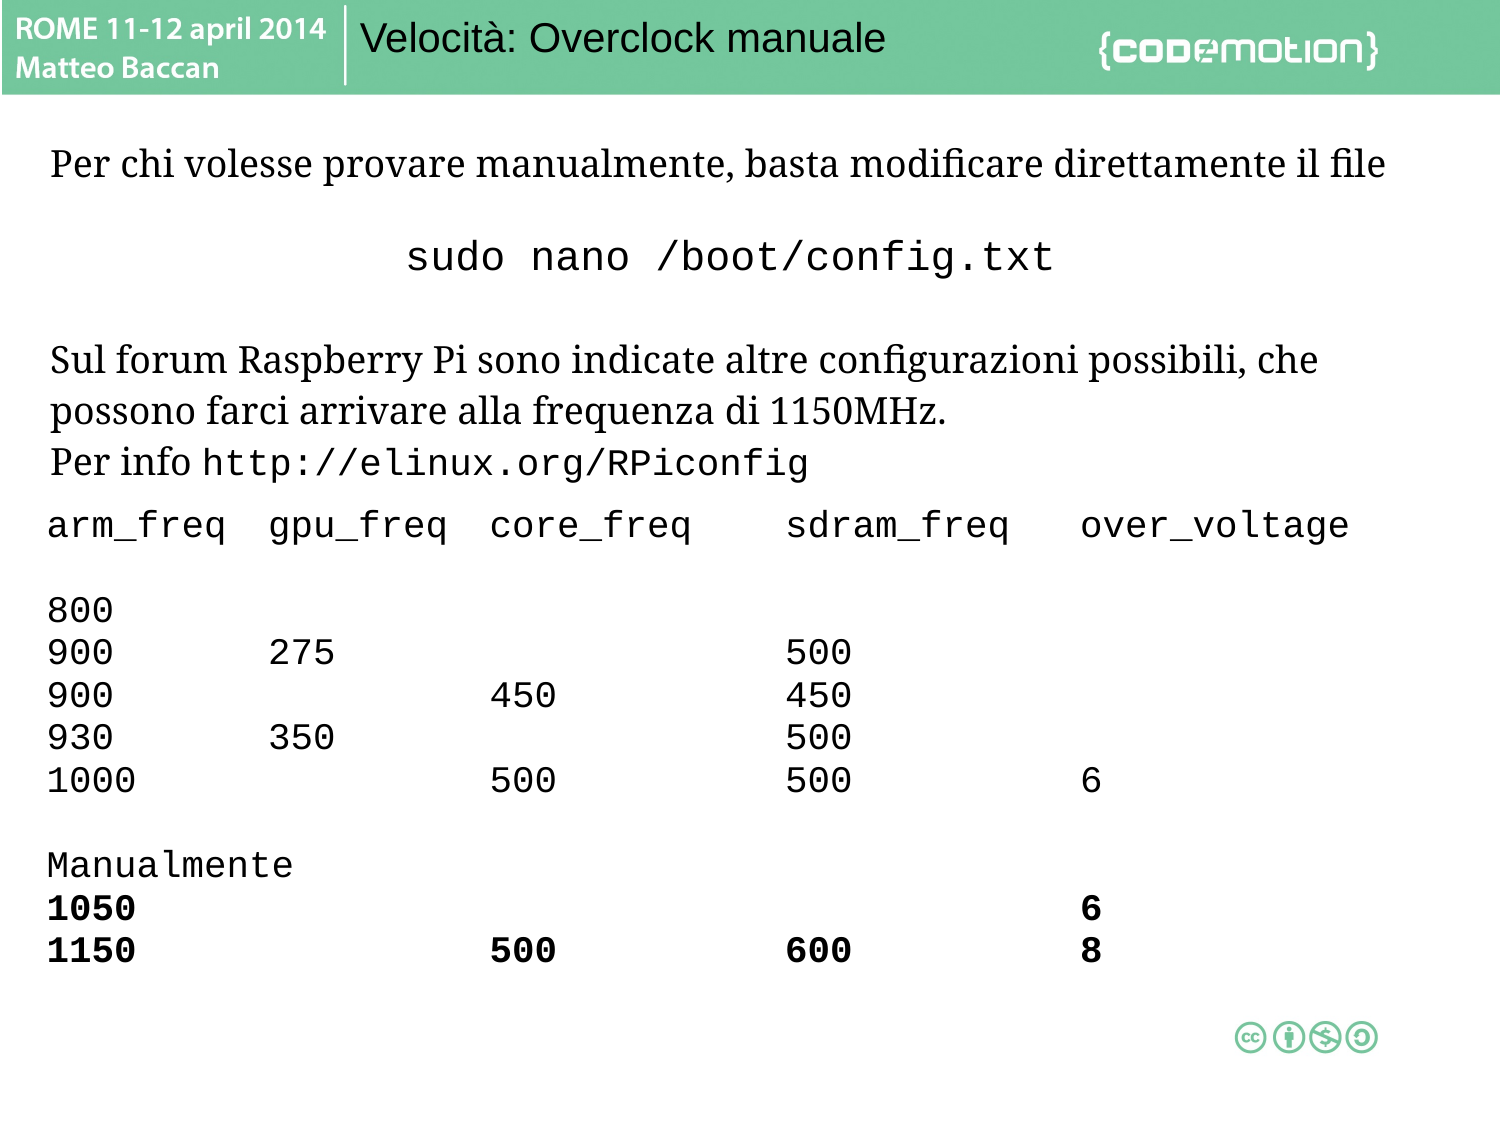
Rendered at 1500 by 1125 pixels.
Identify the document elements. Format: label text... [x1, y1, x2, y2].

text_box arm_freq gpu_freq core_freq sdram_freq over_voltage 800 900 275 500 900 450 450 930 350 500 1000 500 500 6 Manualmente 1050 6 1150 500 600 8 [31, 498, 1485, 957]
list Velocità: Overclock manuale [345, 7, 1371, 83]
text_box Per chi volesse provare manualmente, basta modificare direttamente il file sudo nano /boot/config.txt Sul forum Raspberry Pi sono indicate altre configurazioni possibili, che possono farci arrivare alla frequenza di 1150MHz. Per info http://elinux.org/RPiconfig [35, 129, 1426, 452]
picture [2, 0, 1500, 1125]
